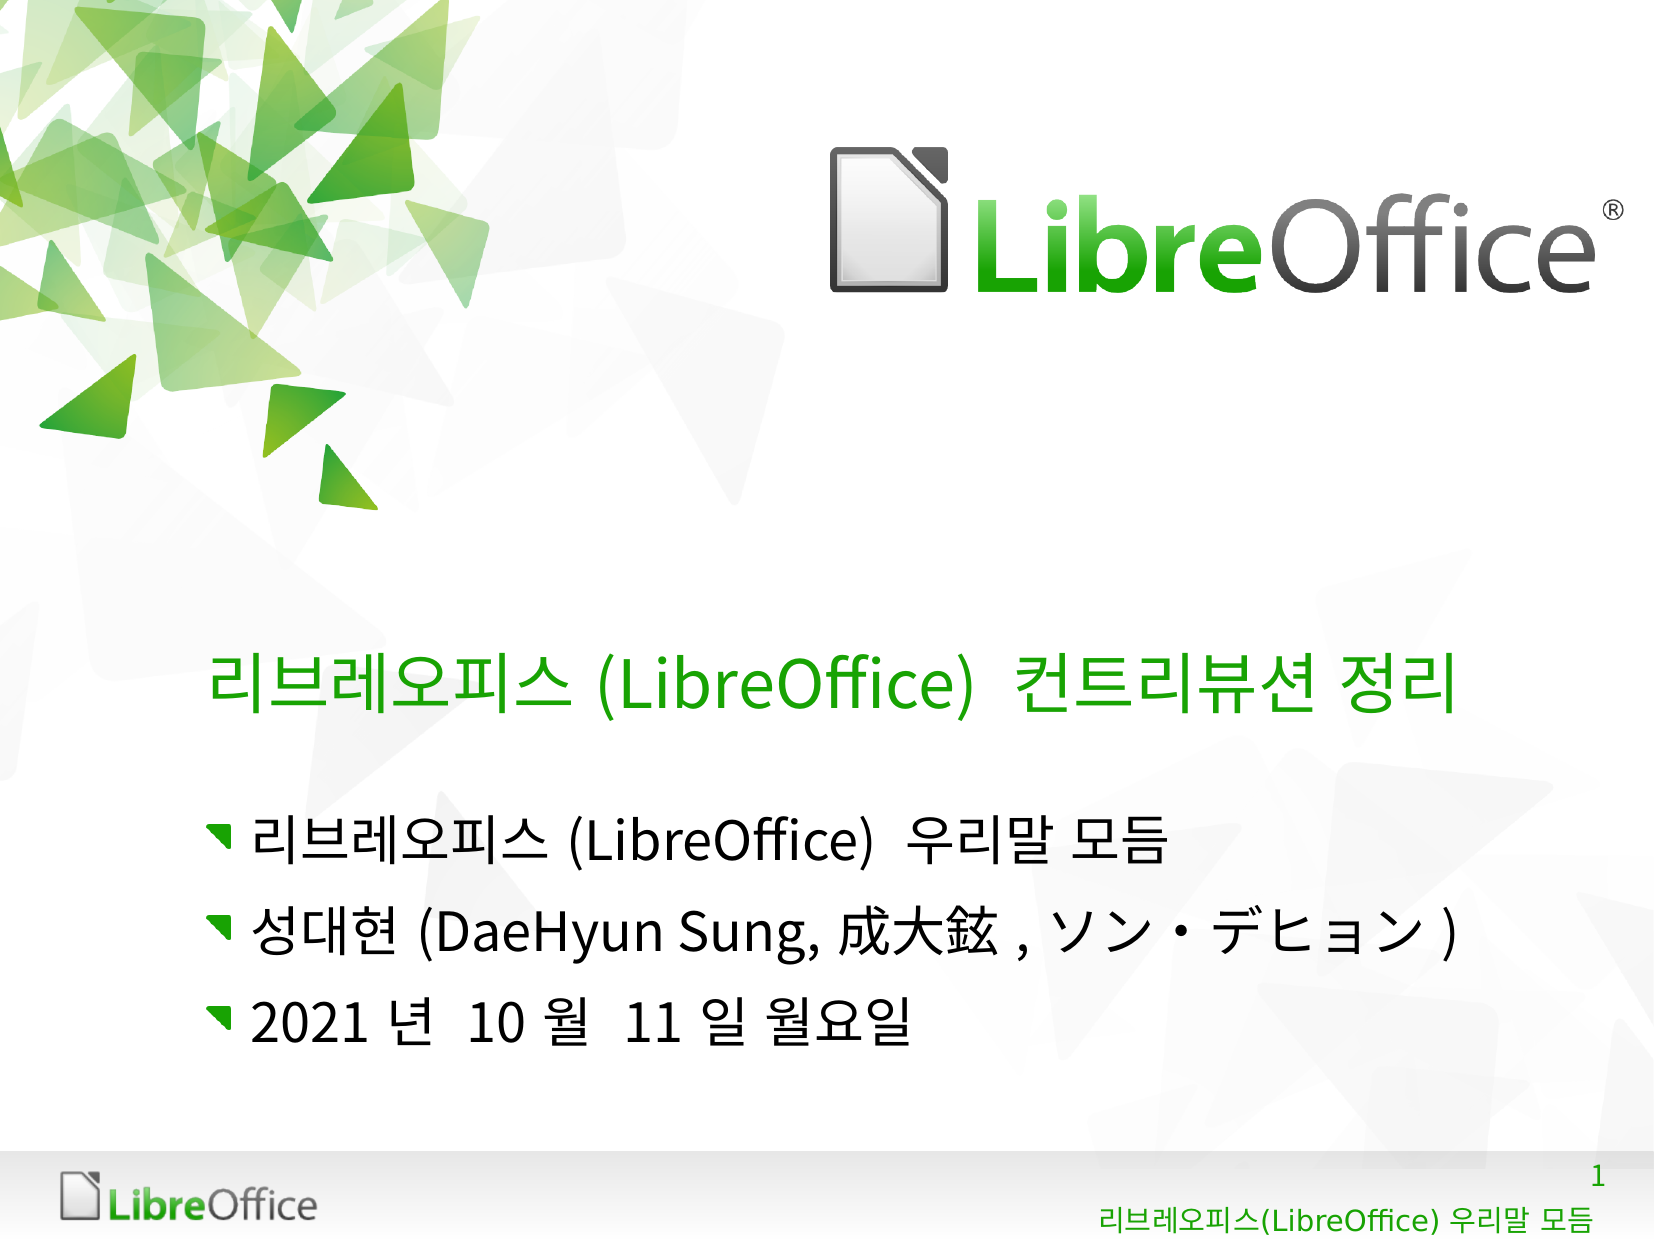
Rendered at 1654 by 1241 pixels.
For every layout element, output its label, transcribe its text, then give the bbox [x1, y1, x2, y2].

picture [915, 548, 1654, 1169]
picture [41, 1152, 206, 1240]
list 리브레오피스(LibreOffice) 우리말 모듬 성대현(DaeHyun Sung,成大鉉,ソン・デヒョン) 2021년 10월 11일 월요일 [206, 797, 1477, 1241]
picture [0, 0, 1654, 948]
title 리브레오피스(LibreOffice) 컨트리뷰션 정리 [206, 580, 1477, 778]
